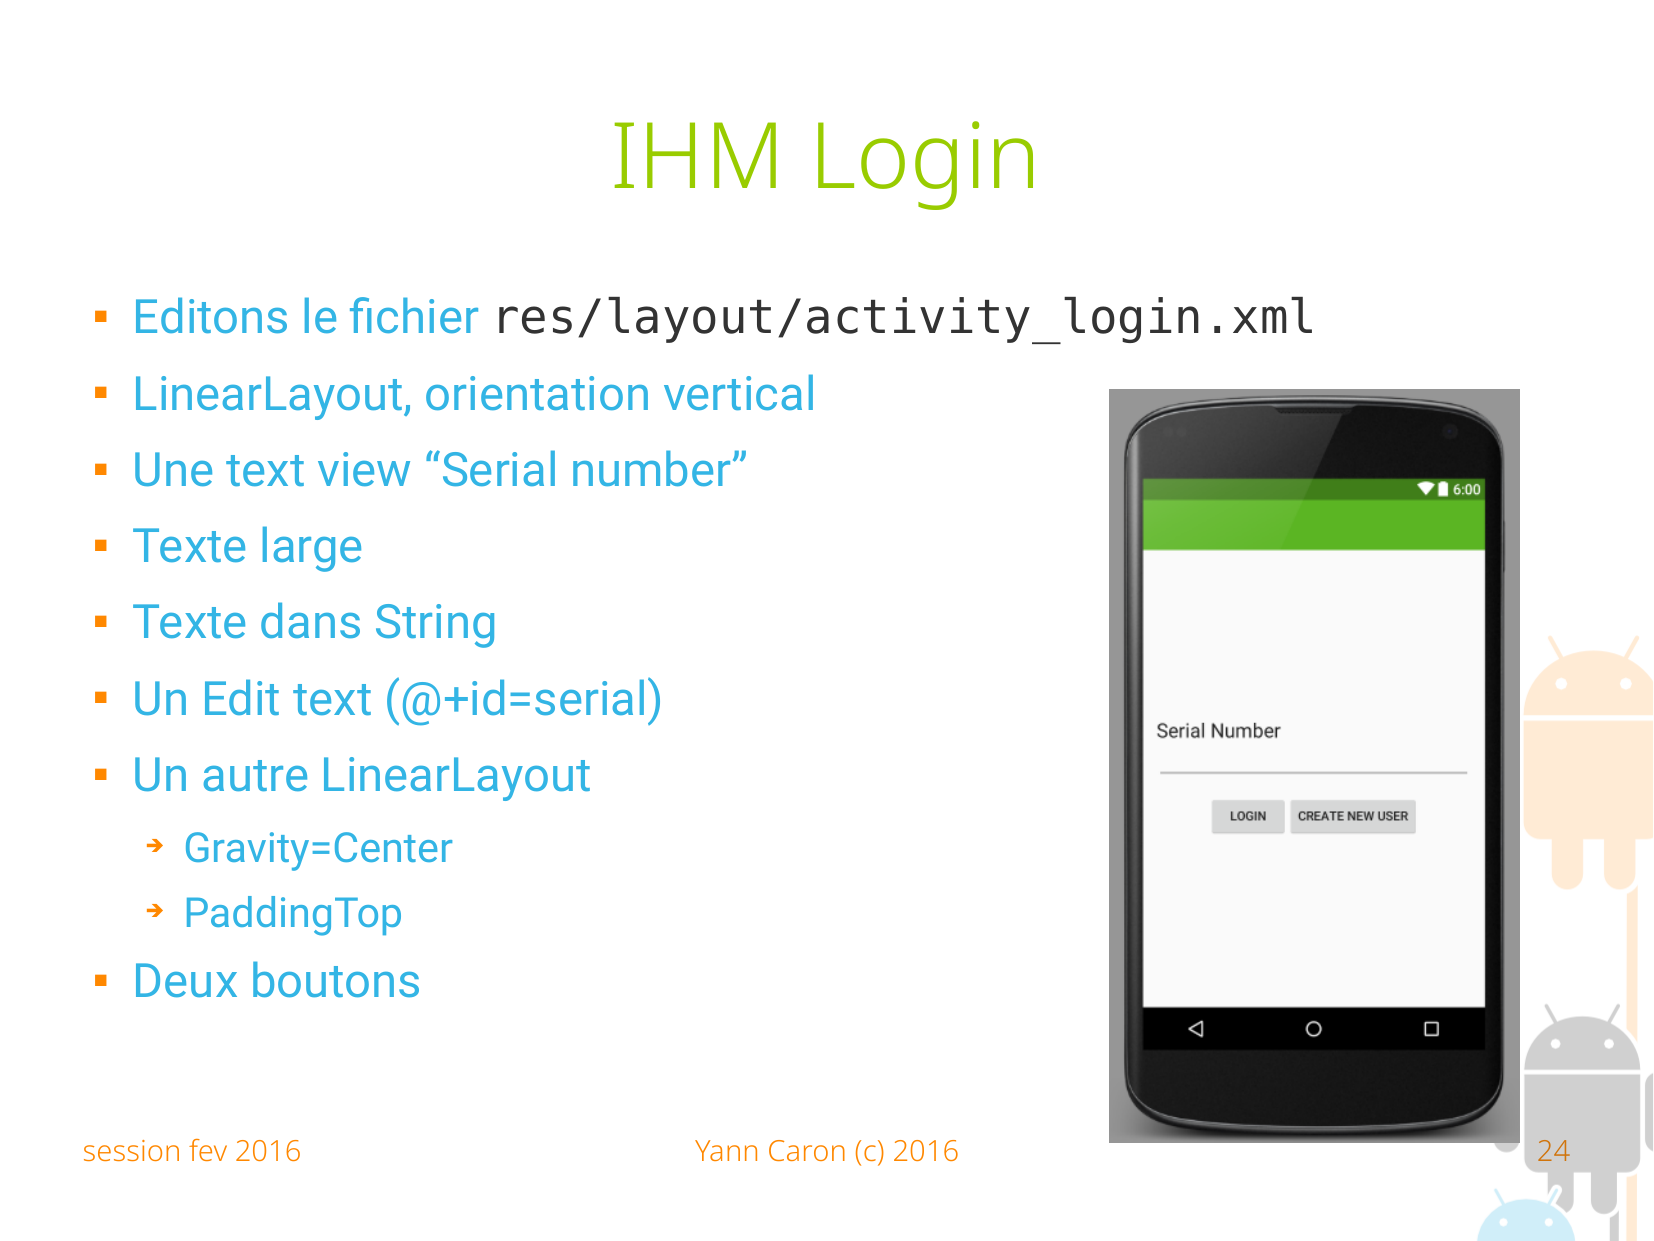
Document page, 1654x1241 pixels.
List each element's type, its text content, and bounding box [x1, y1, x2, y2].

list Editons le fichier res/layout/activity_login.xml LinearLayout, orientation vertical Une text view “Serial number” Texte large Texte dans String Un Edit text (@+id=serial) Un autre LinearLayout Gravity=Center PaddingTop Deux boutons [82, 290, 1571, 1010]
picture [240, 389, 1654, 1241]
title IHM Login [82, 49, 1571, 257]
